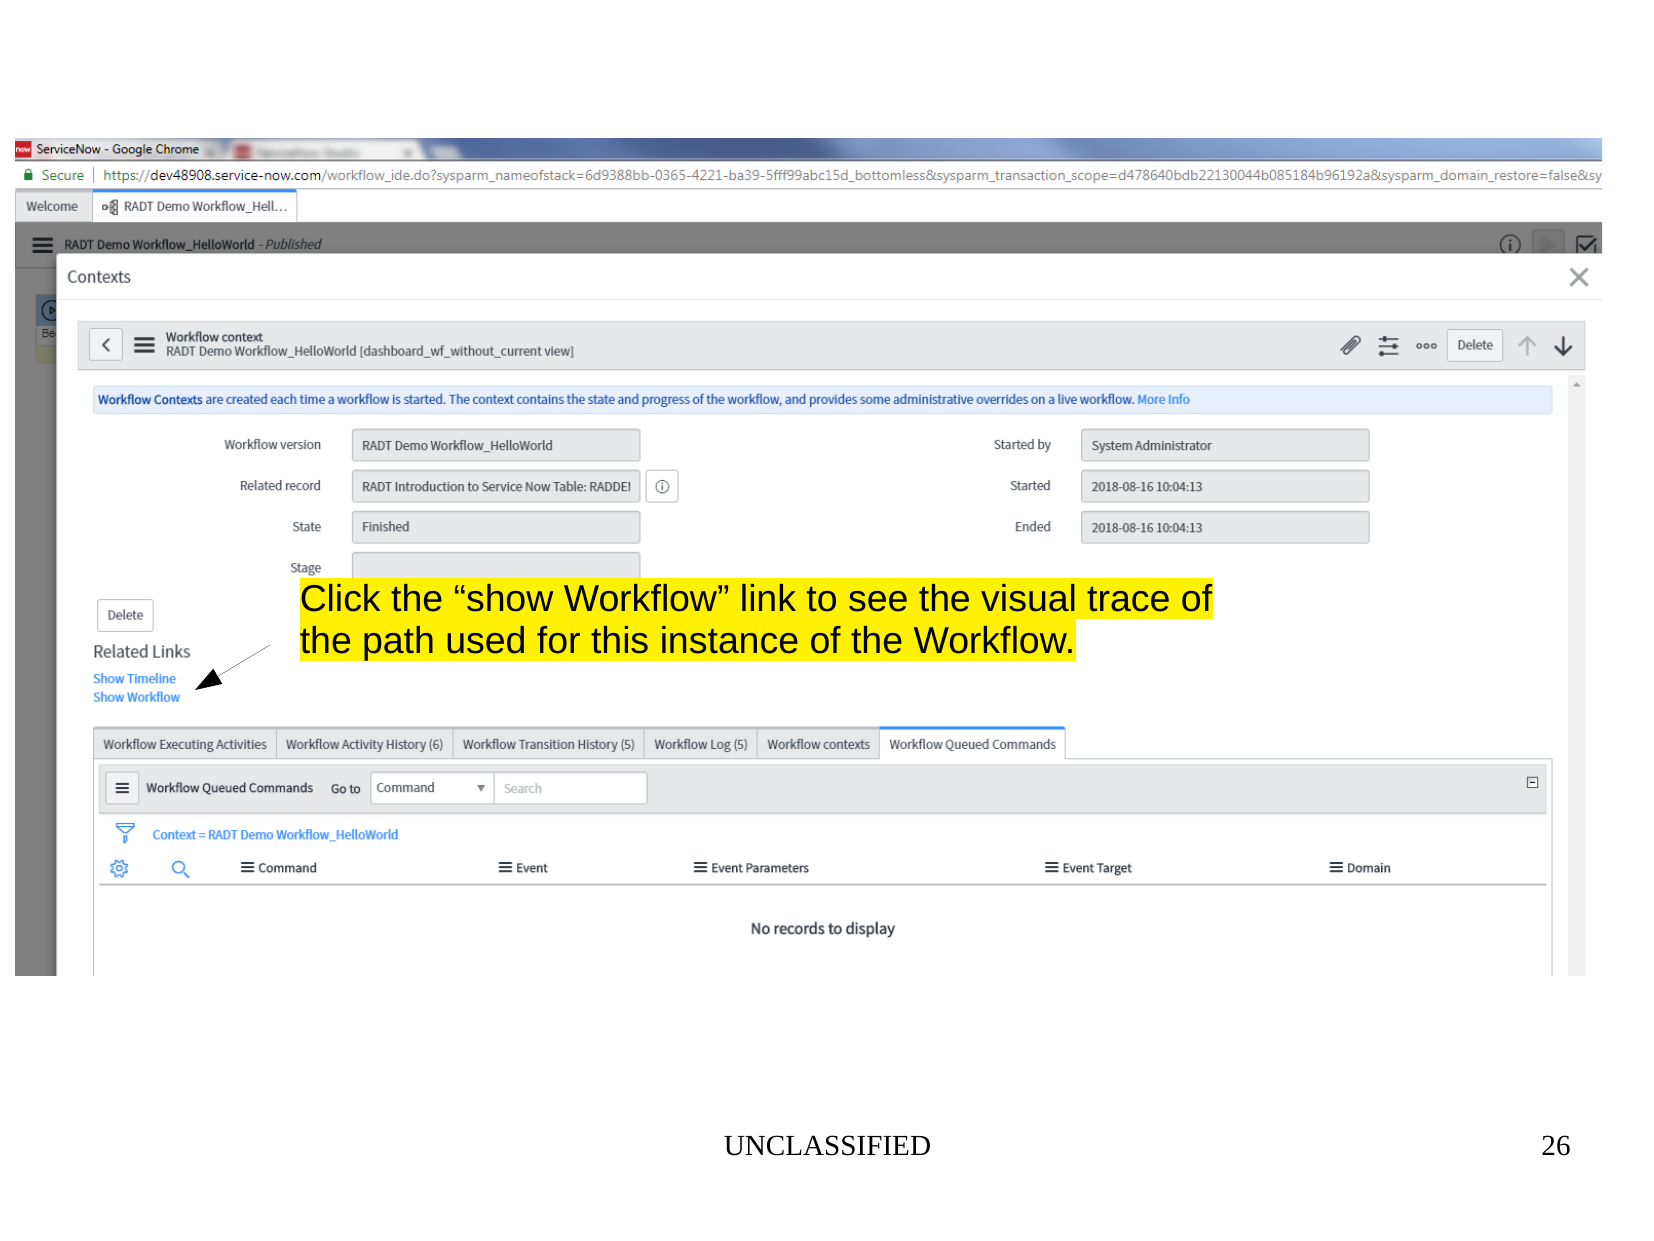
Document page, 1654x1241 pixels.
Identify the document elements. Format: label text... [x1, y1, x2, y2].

text_box Click the “show Workflow” link to see the visual trace of the path used for this instance of the Workflow. [285, 570, 1276, 711]
picture [15, 138, 1603, 976]
